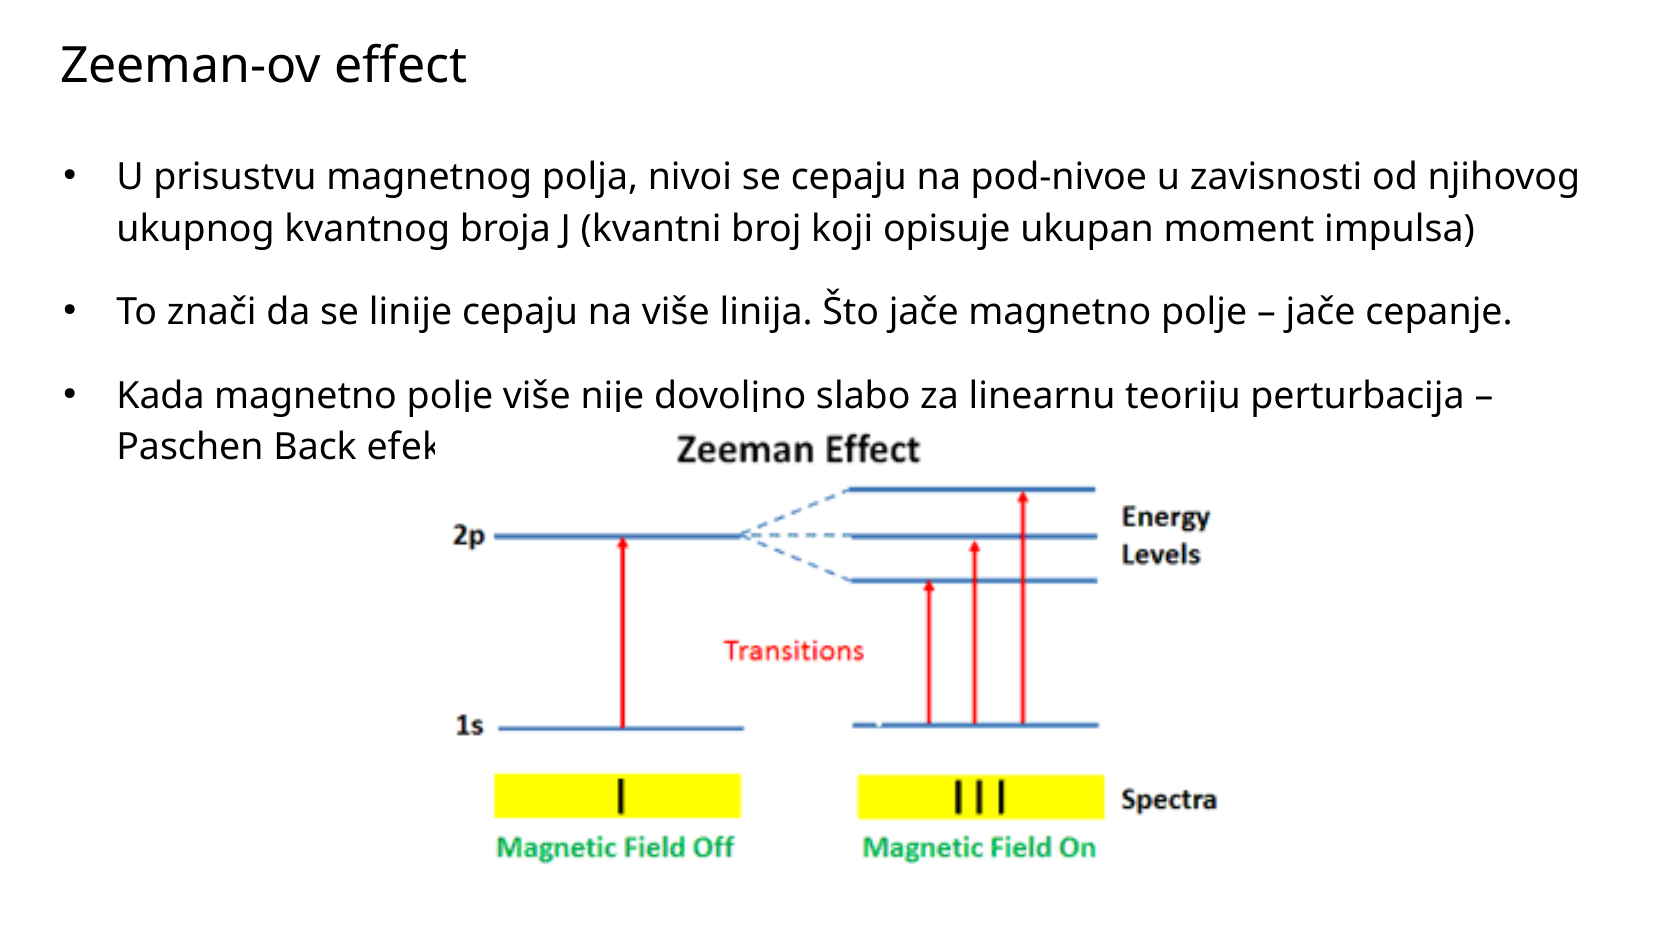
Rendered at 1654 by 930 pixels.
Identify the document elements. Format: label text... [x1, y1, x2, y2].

title Zeeman-ov effect [59, 13, 1648, 113]
picture [435, 412, 1238, 885]
list U prisustvu magnetnog polja, nivoi se cepaju na pod-nivoe u zavisnosti od njihovog ukupnog kvantnog broja J (kvantni broj koji opisuje ukupan moment impulsa) To znači da se linije cepaju na više linija. Što jače magnetno polje – jače cepanje. Kada magnetno polje više nije dovoljno slabo za linearnu teoriju perturbacija – Paschen Back efekat [45, 149, 1635, 880]
